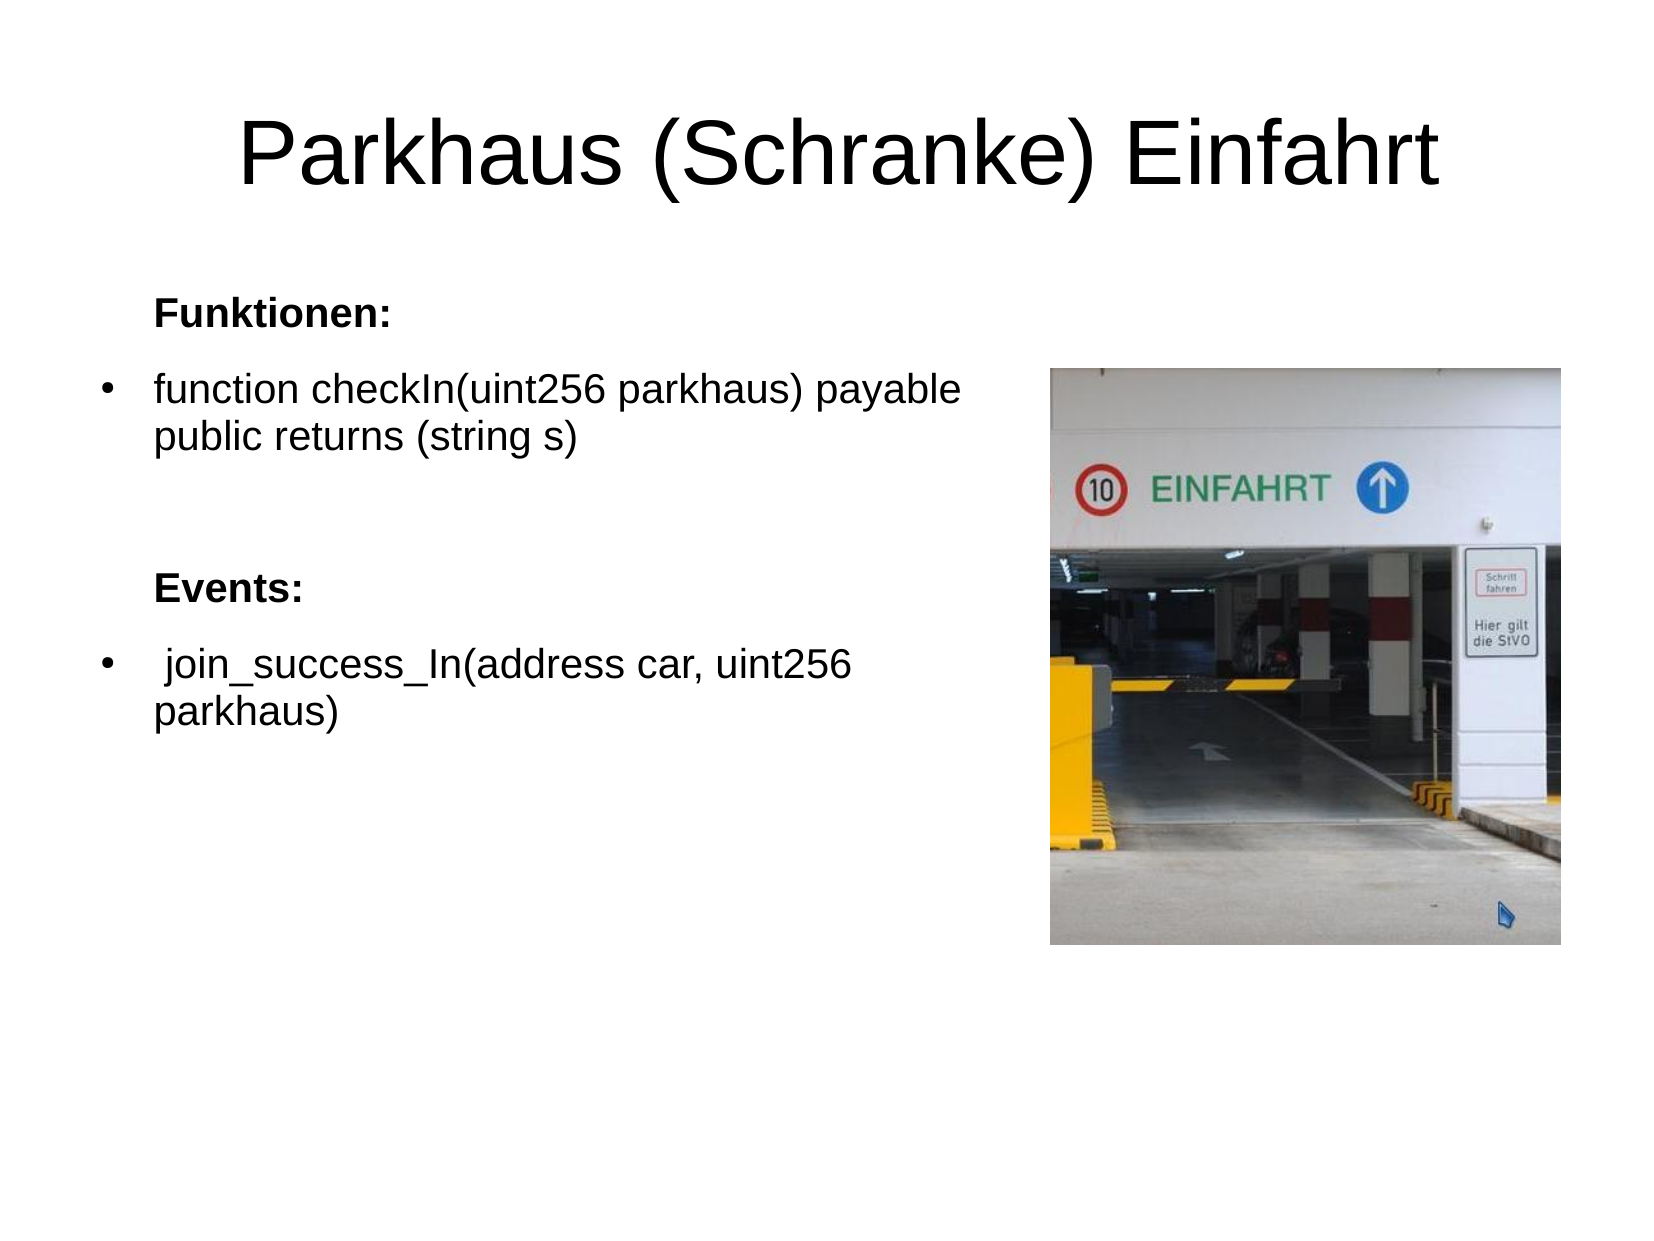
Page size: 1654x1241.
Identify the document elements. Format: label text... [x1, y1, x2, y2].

list Funktionen: function checkIn(uint256 parkhaus) payable public returns (string s) Events: join_success_In(address car, uint256 parkhaus) [82, 290, 991, 1186]
title Parkhaus (Schranke) Einfahrt [82, 49, 1571, 257]
picture [1050, 368, 1561, 946]
